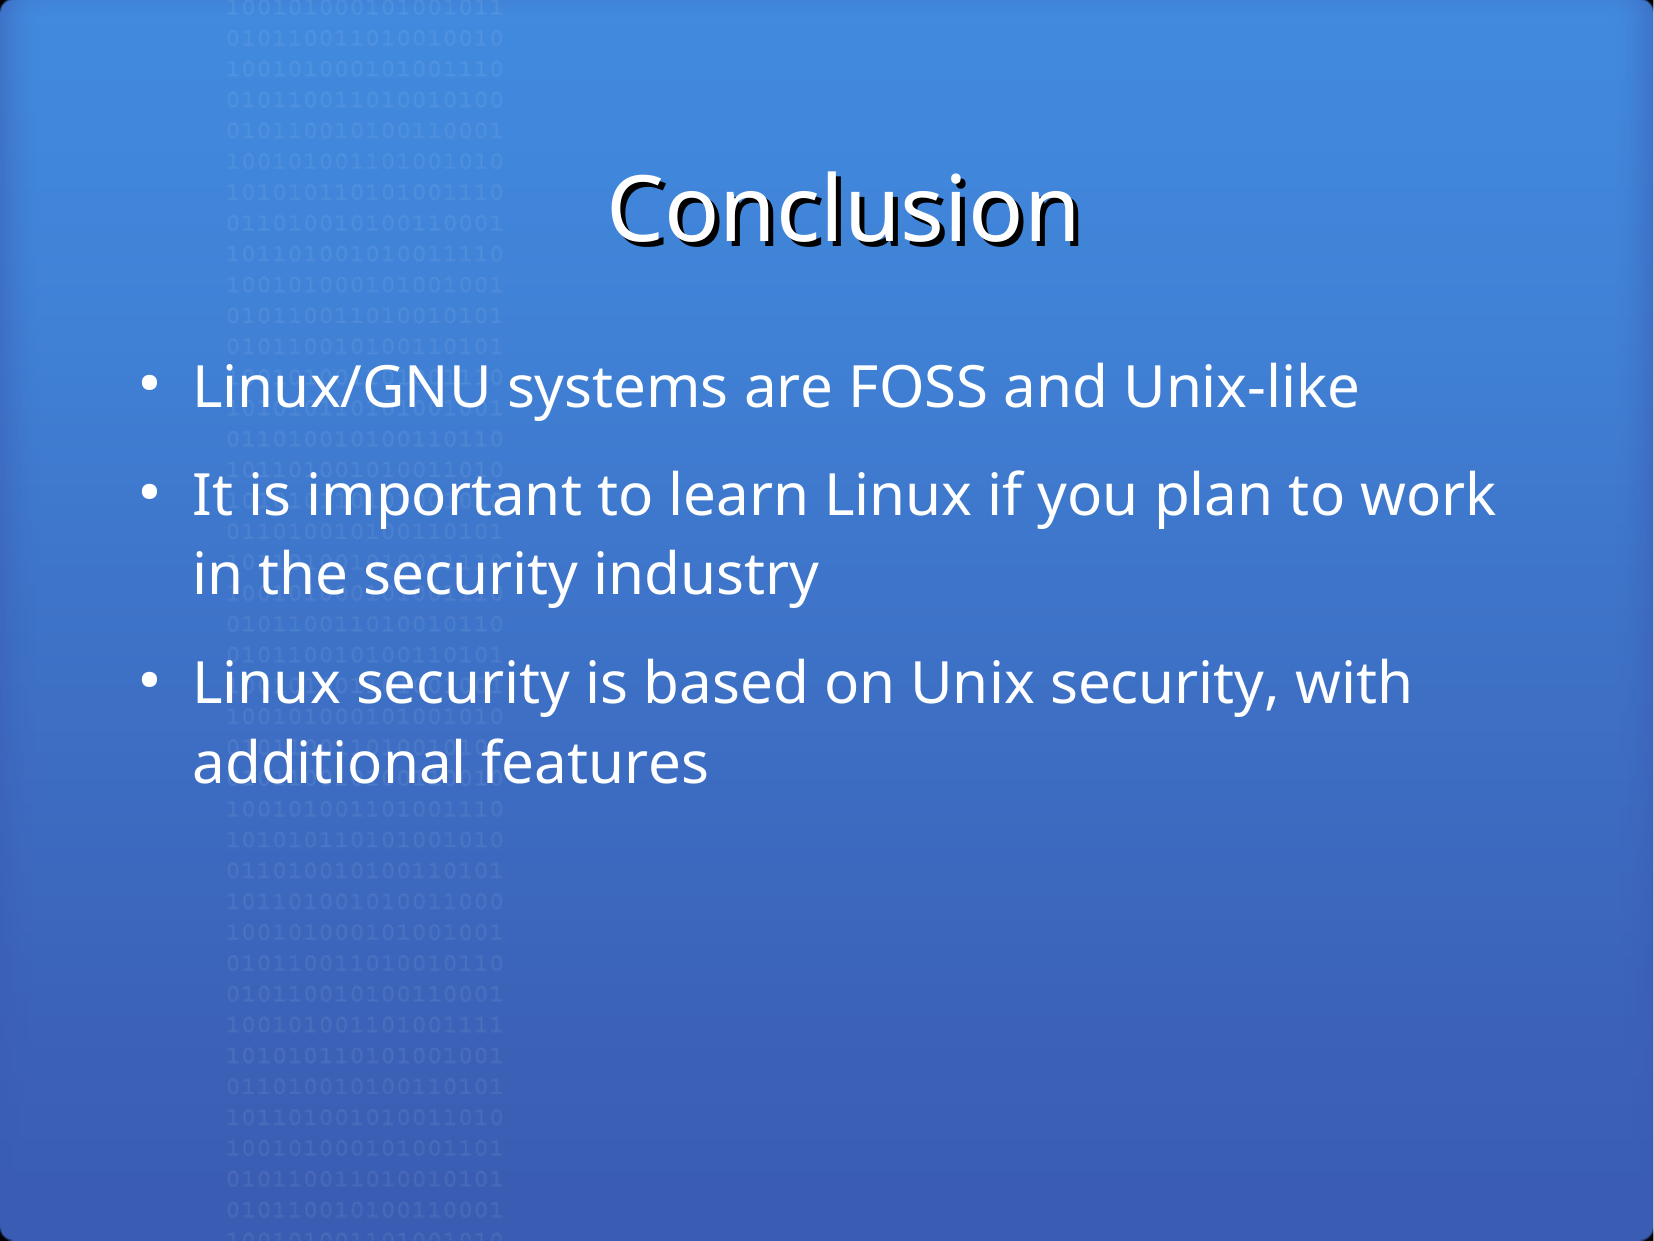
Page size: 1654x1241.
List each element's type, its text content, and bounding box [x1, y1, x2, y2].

list Linux/GNU systems are FOSS and Unix-like It is important to learn Linux if you plan to work in the security industry Linux security is based on Unix security, with additional features [121, 344, 1534, 1127]
title Conclusion [121, 102, 1534, 310]
picture [0, 0, 1654, 1241]
